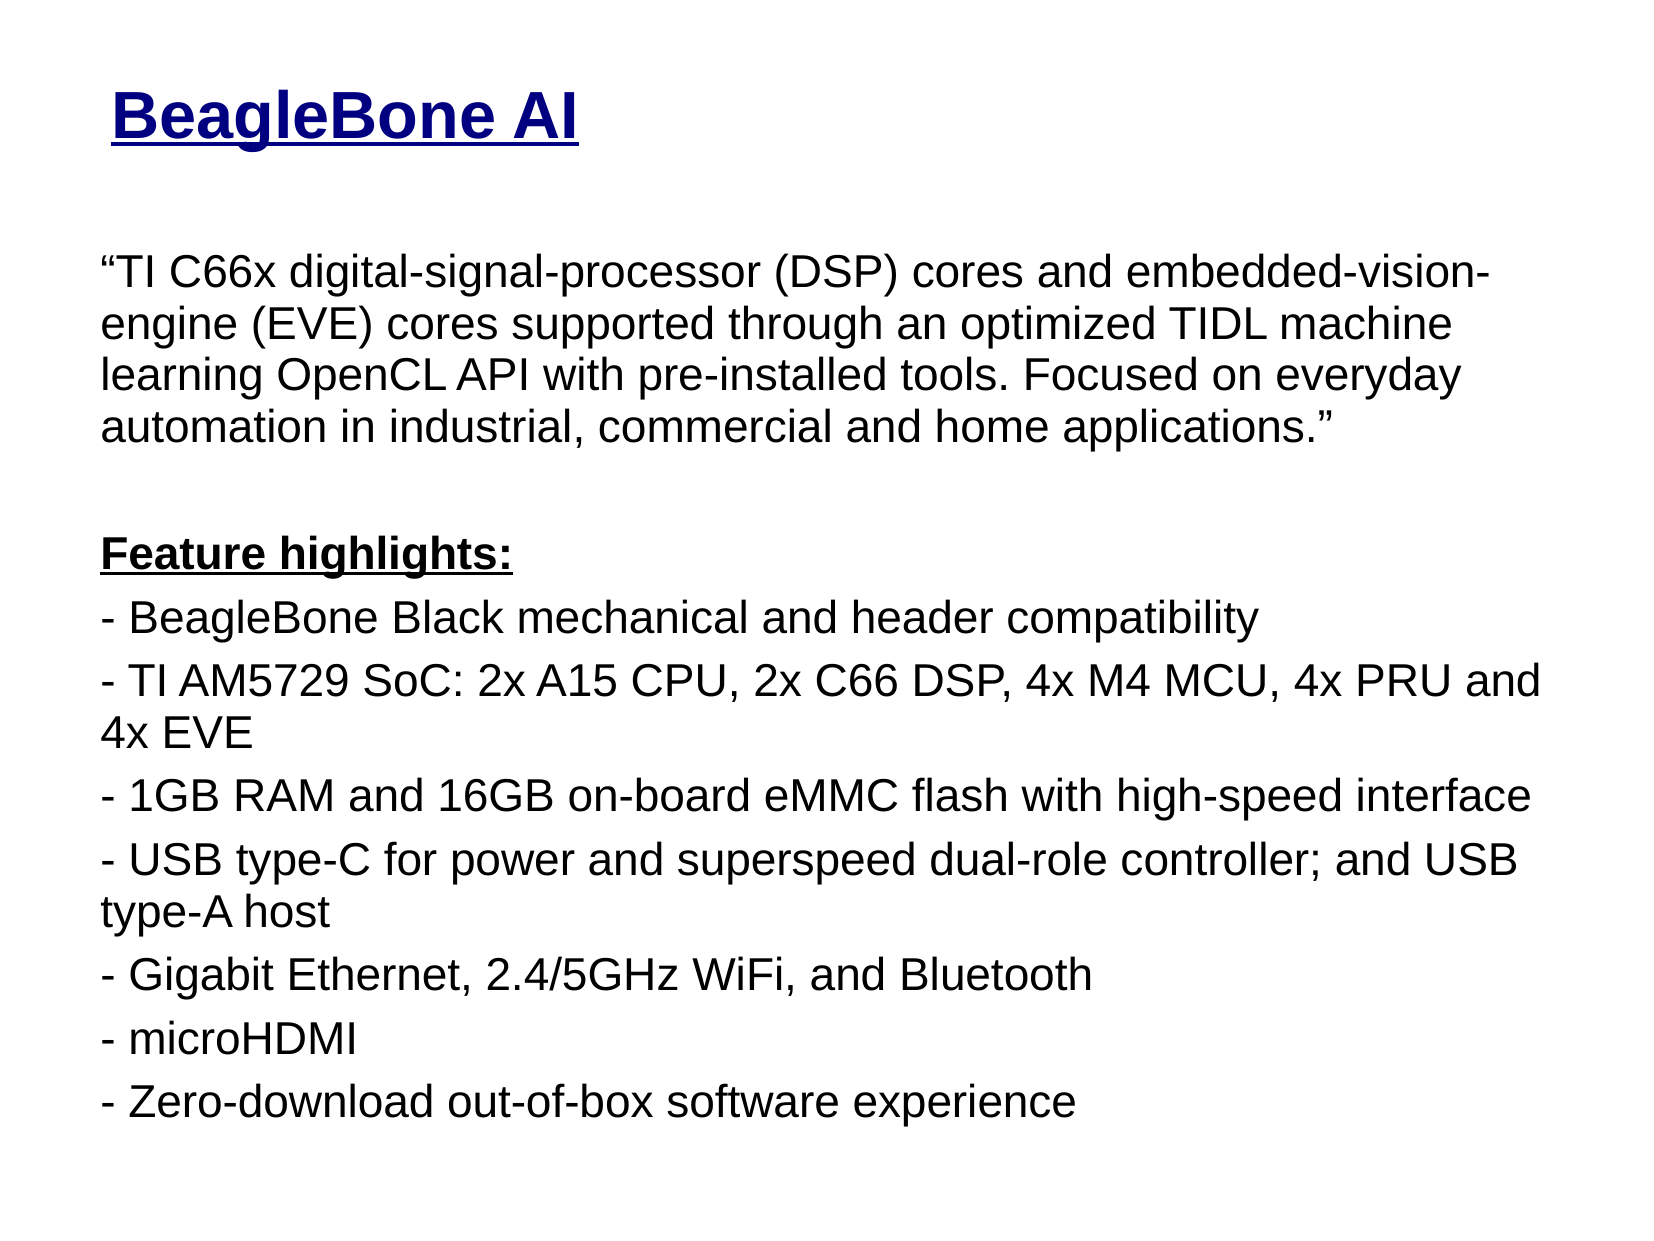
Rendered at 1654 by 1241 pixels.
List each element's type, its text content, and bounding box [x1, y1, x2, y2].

list BeagleBone AI [111, 77, 1600, 797]
list “TI C66x digital-signal-processor (DSP) cores and embedded-vision-engine (EVE) cores supported through an optimized TIDL machine learning OpenCL API with pre-installed tools. Focused on everyday automation in industrial, commercial and home applications.” Feature highlights: - BeagleBone Black mechanical and header compatibility - TI AM5729 SoC: 2x A15 CPU, 2x C66 DSP, 4x M4 MCU, 4x PRU and 4x EVE - 1GB RAM and 16GB on-board eMMC flash with high-speed interface - USB type-C for power and superspeed dual-role controller; and USB type-A host - Gigabit Ethernet, 2.4/5GHz WiFi, and Bluetooth - microHDMI - Zero-download out-of-box software experience [100, 118, 1589, 1171]
